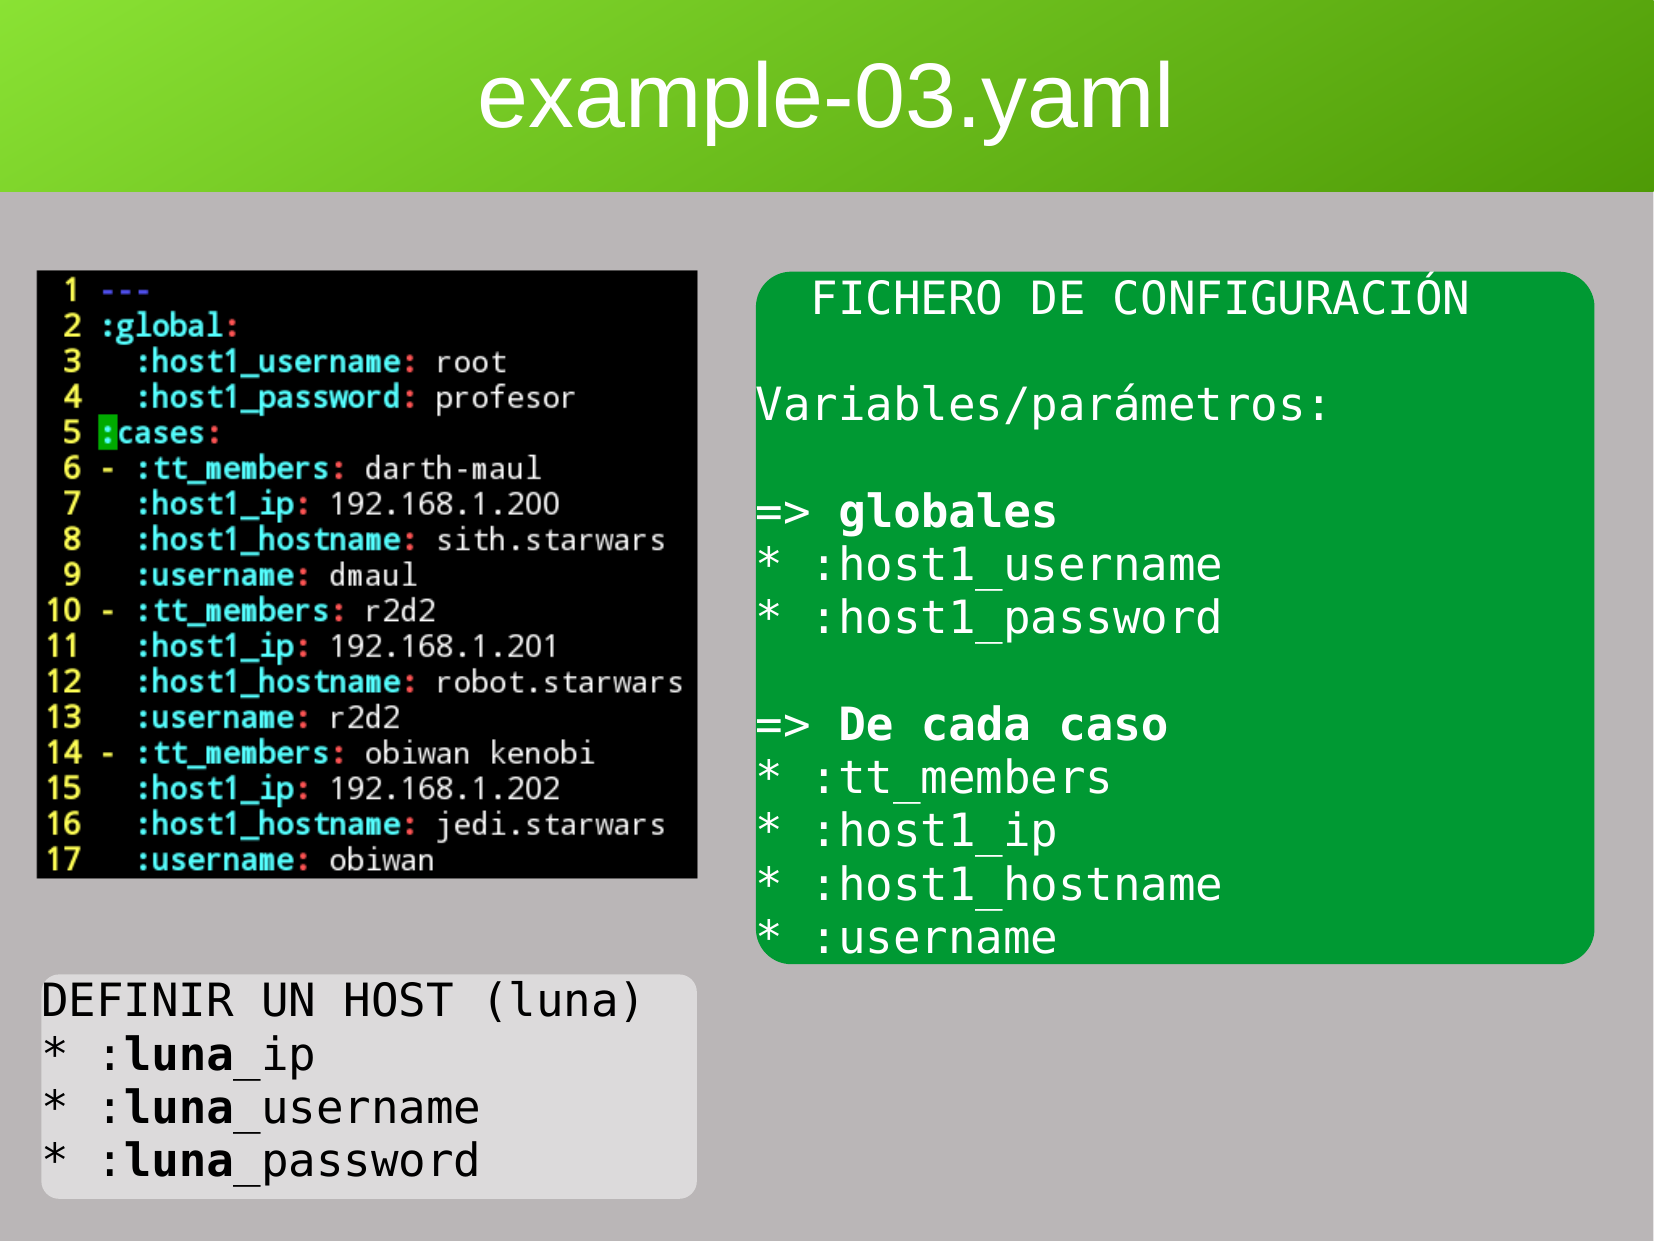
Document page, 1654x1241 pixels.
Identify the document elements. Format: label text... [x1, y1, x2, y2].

title DEFINIR UN HOST (luna) * :luna_ip * :luna_username * :luna_password [41, 974, 697, 1199]
picture [0, 192, 1654, 1241]
title FICHERO DE CONFIGURACIÓN Variables/parámetros: => globales * :host1_username * :host1_password => De cada caso * :tt_members * :host1_ip * :host1_hostname * :username [755, 271, 1595, 965]
title example-03.yaml [0, 0, 1654, 192]
